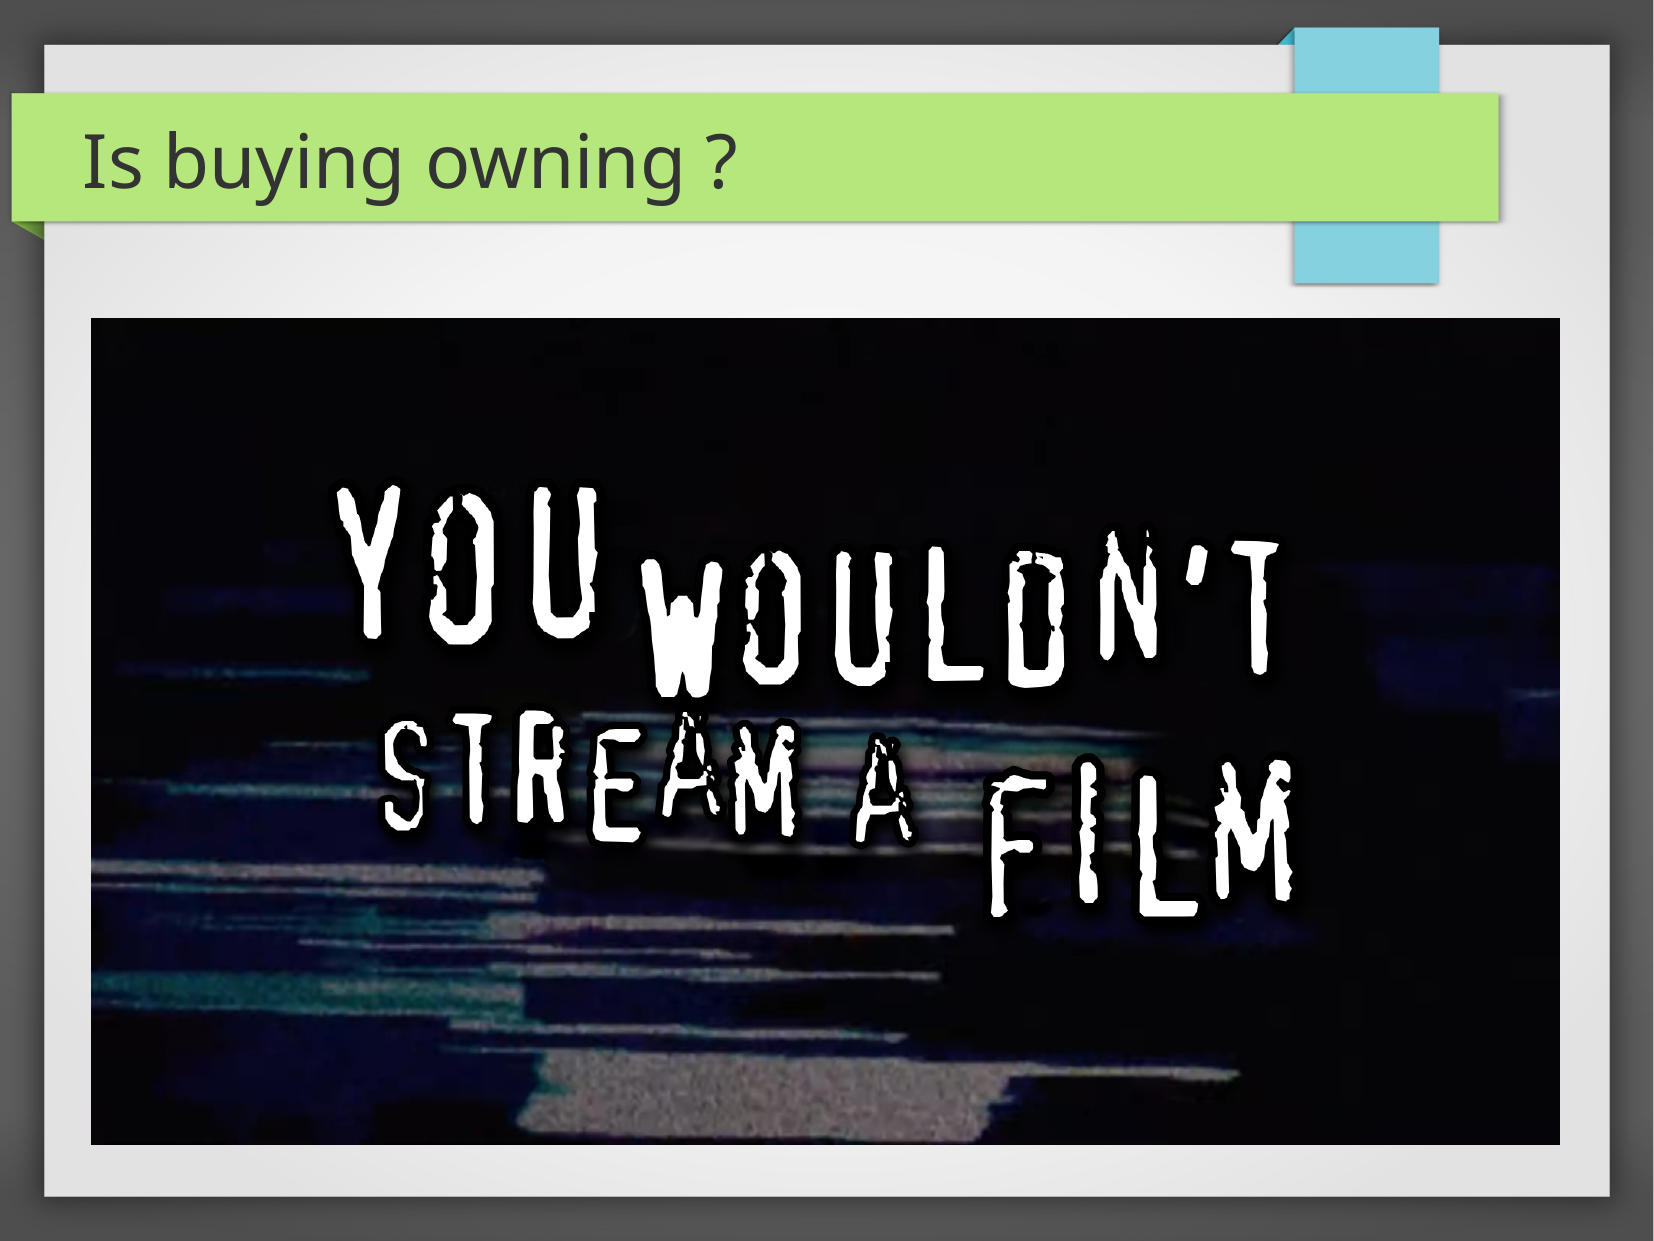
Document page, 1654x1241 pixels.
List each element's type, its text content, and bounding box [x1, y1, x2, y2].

title Is buying owning ? [82, 106, 1465, 213]
picture [0, 0, 1654, 1241]
